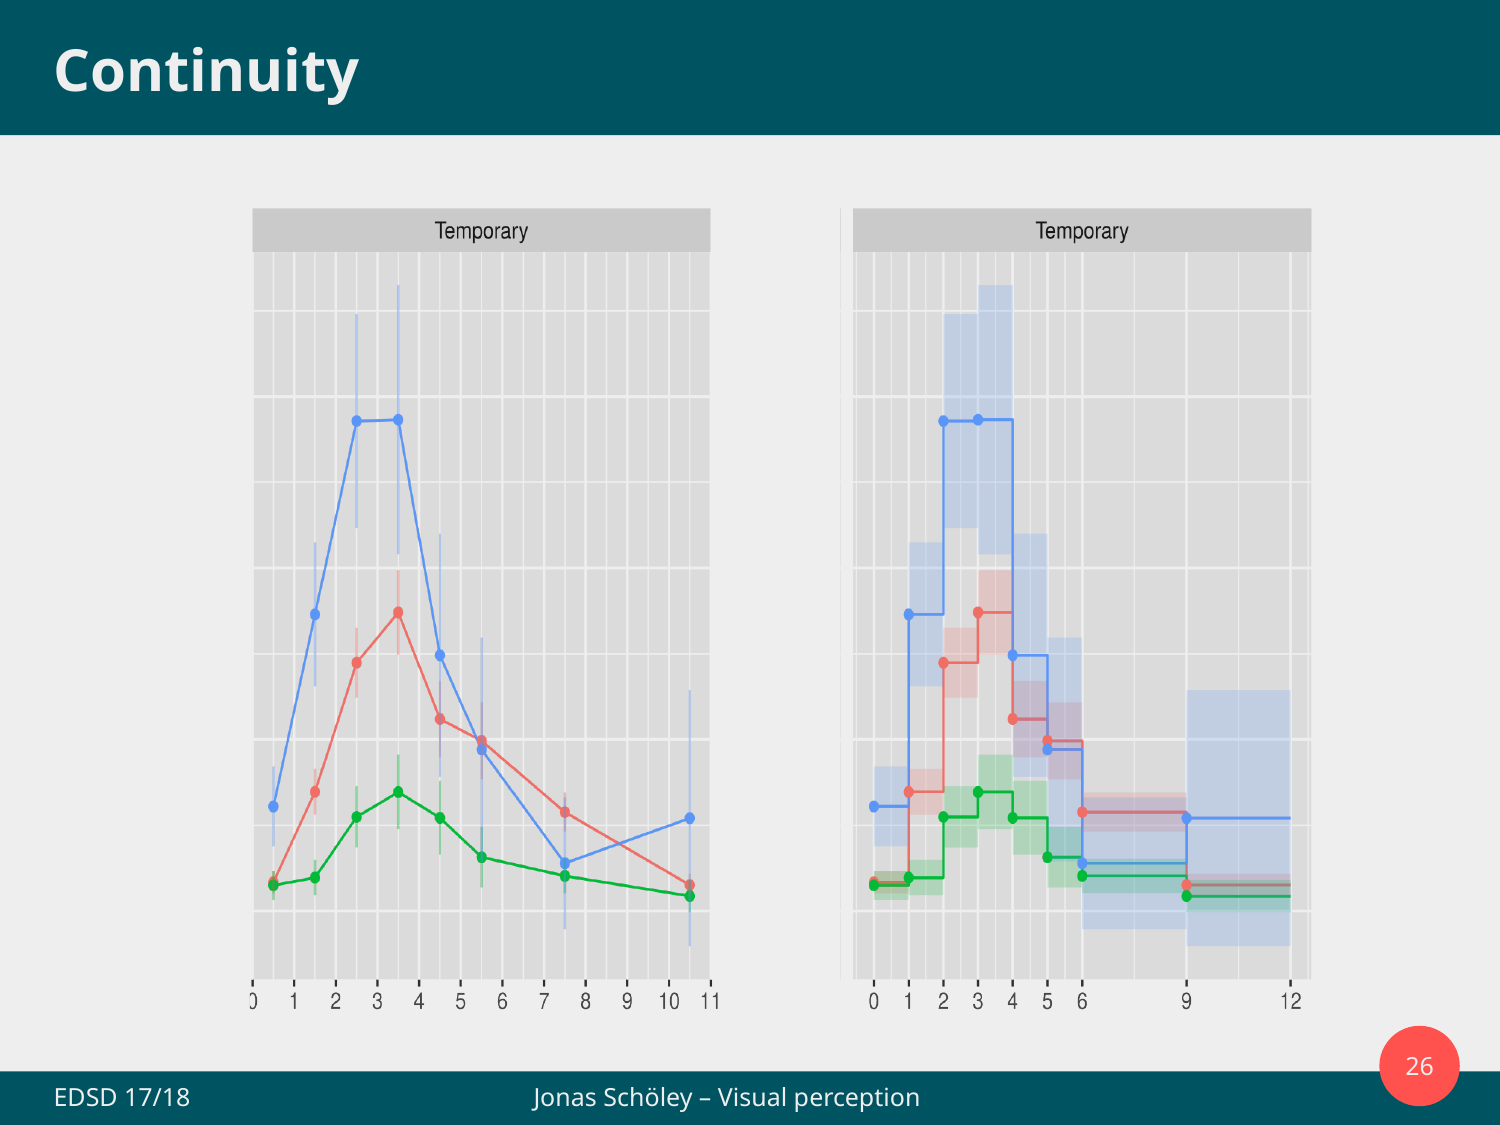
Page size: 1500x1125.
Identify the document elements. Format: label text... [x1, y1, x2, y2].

picture [840, 195, 1321, 1020]
picture [249, 195, 730, 1020]
title Continuity [53, 0, 1447, 141]
